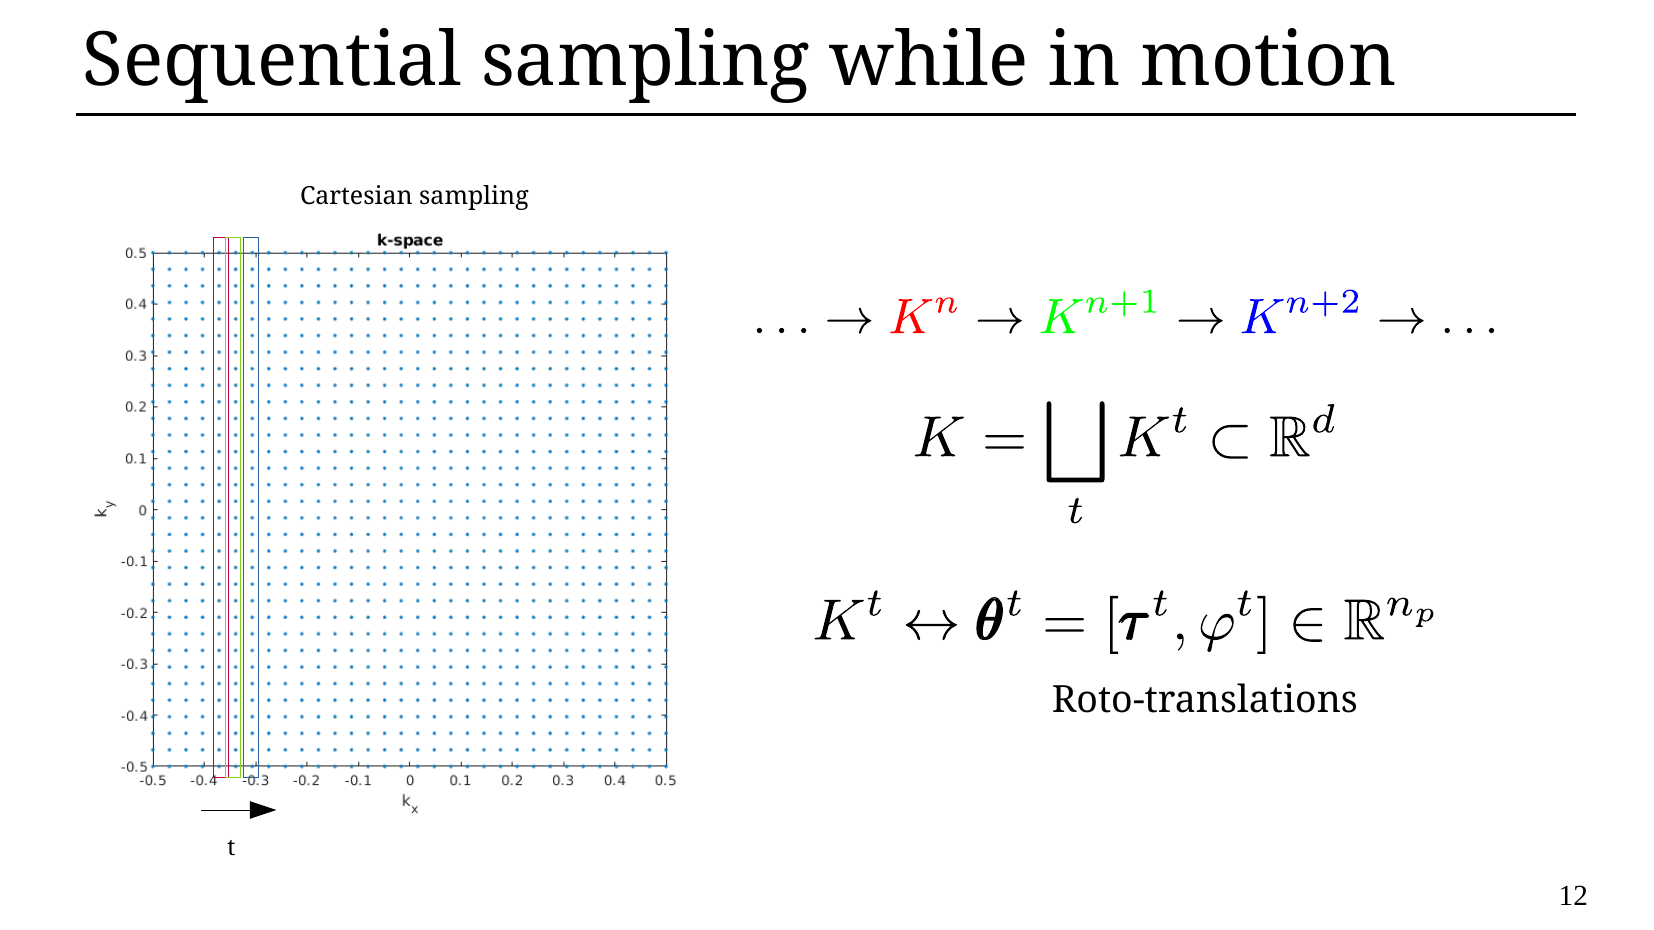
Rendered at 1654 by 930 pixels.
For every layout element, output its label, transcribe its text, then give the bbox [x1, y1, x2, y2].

picture [810, 587, 1436, 657]
text_box Cartesian sampling [272, 170, 558, 216]
title Sequential sampling while in motion [82, 7, 1571, 105]
picture [0, 205, 1497, 836]
text_box Roto-translations [951, 665, 1459, 724]
picture [910, 398, 1337, 526]
text_box t [201, 823, 262, 866]
